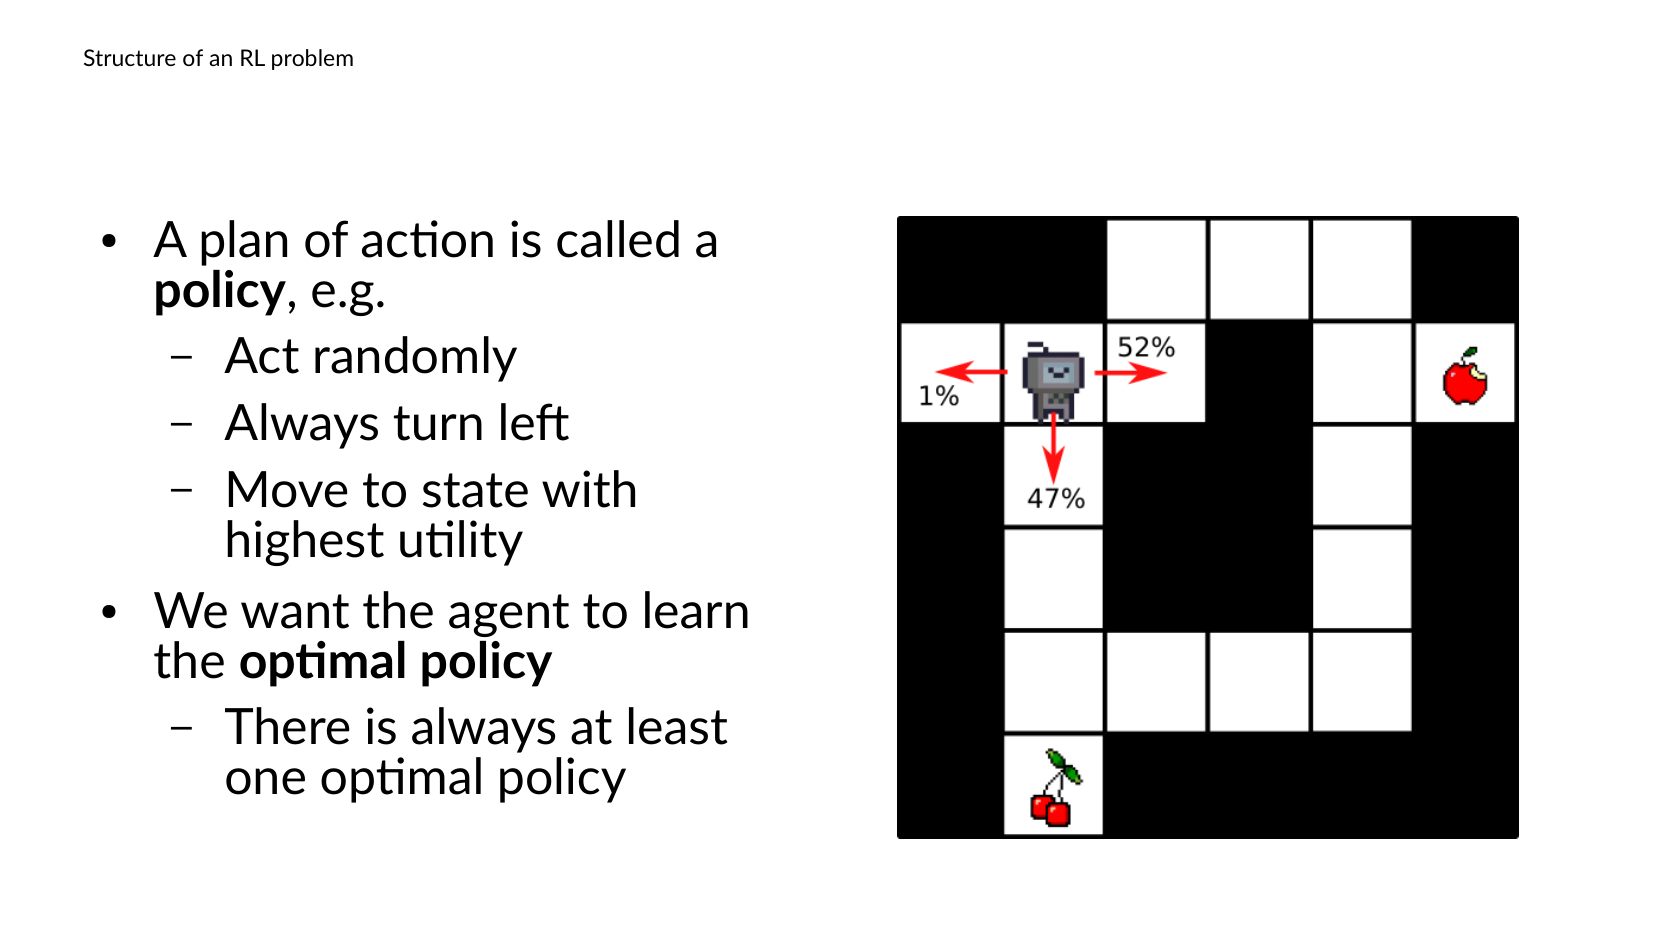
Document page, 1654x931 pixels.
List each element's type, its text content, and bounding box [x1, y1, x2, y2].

list A plan of action is called a policy, e.g. Act randomly Always turn left Move to state with highest utility We want the agent to learn the optimal policy There is always at least one optimal policy [82, 217, 809, 839]
picture [897, 216, 1519, 839]
title Structure of an RL problem [83, 0, 1571, 119]
